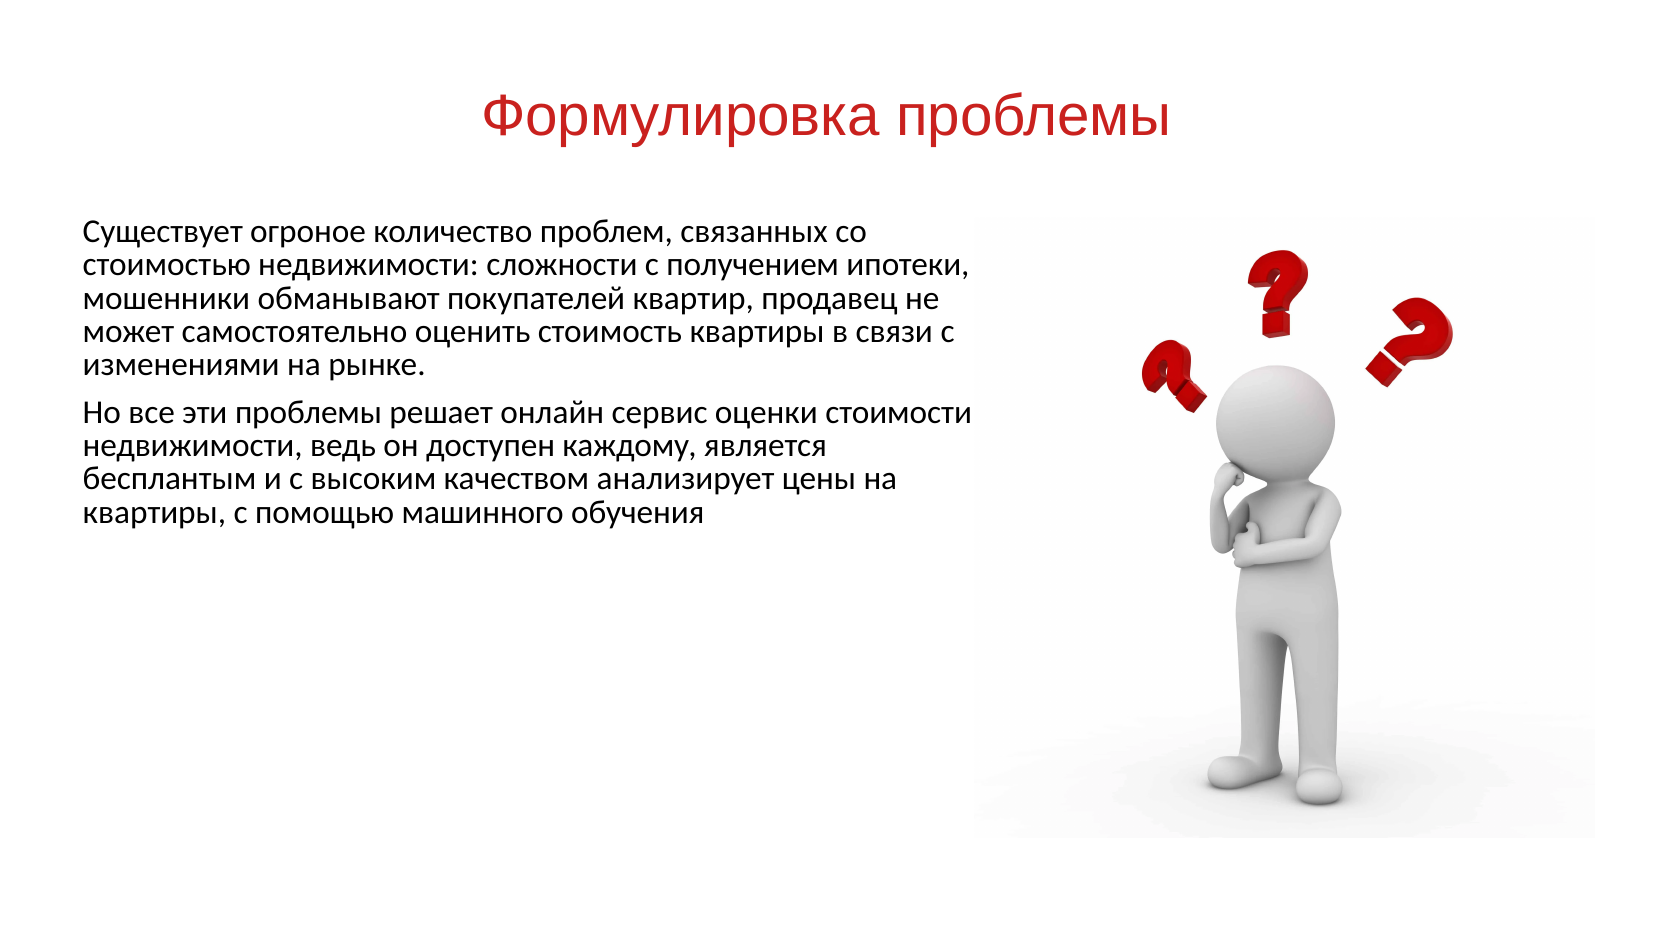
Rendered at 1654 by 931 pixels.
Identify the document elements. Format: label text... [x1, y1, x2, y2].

title Формулировка проблемы [82, 37, 1571, 193]
list Существует огроное количество проблем, связанных со стоимостью недвижимости: сложности с получением ипотеки, мошенники обманывают покупателей квартир, продавец не может самостоятельно оценить стоимость квартиры в связи с изменениями на рынке. Но все эти проблемы решает онлайн сервис оценки стоимости недвижимости, ведь он доступен каждому, является бесплантым и с высоким качеством анализирует цены на квартиры, с помощью машинного обучения [82, 217, 974, 758]
picture [974, 217, 1595, 838]
